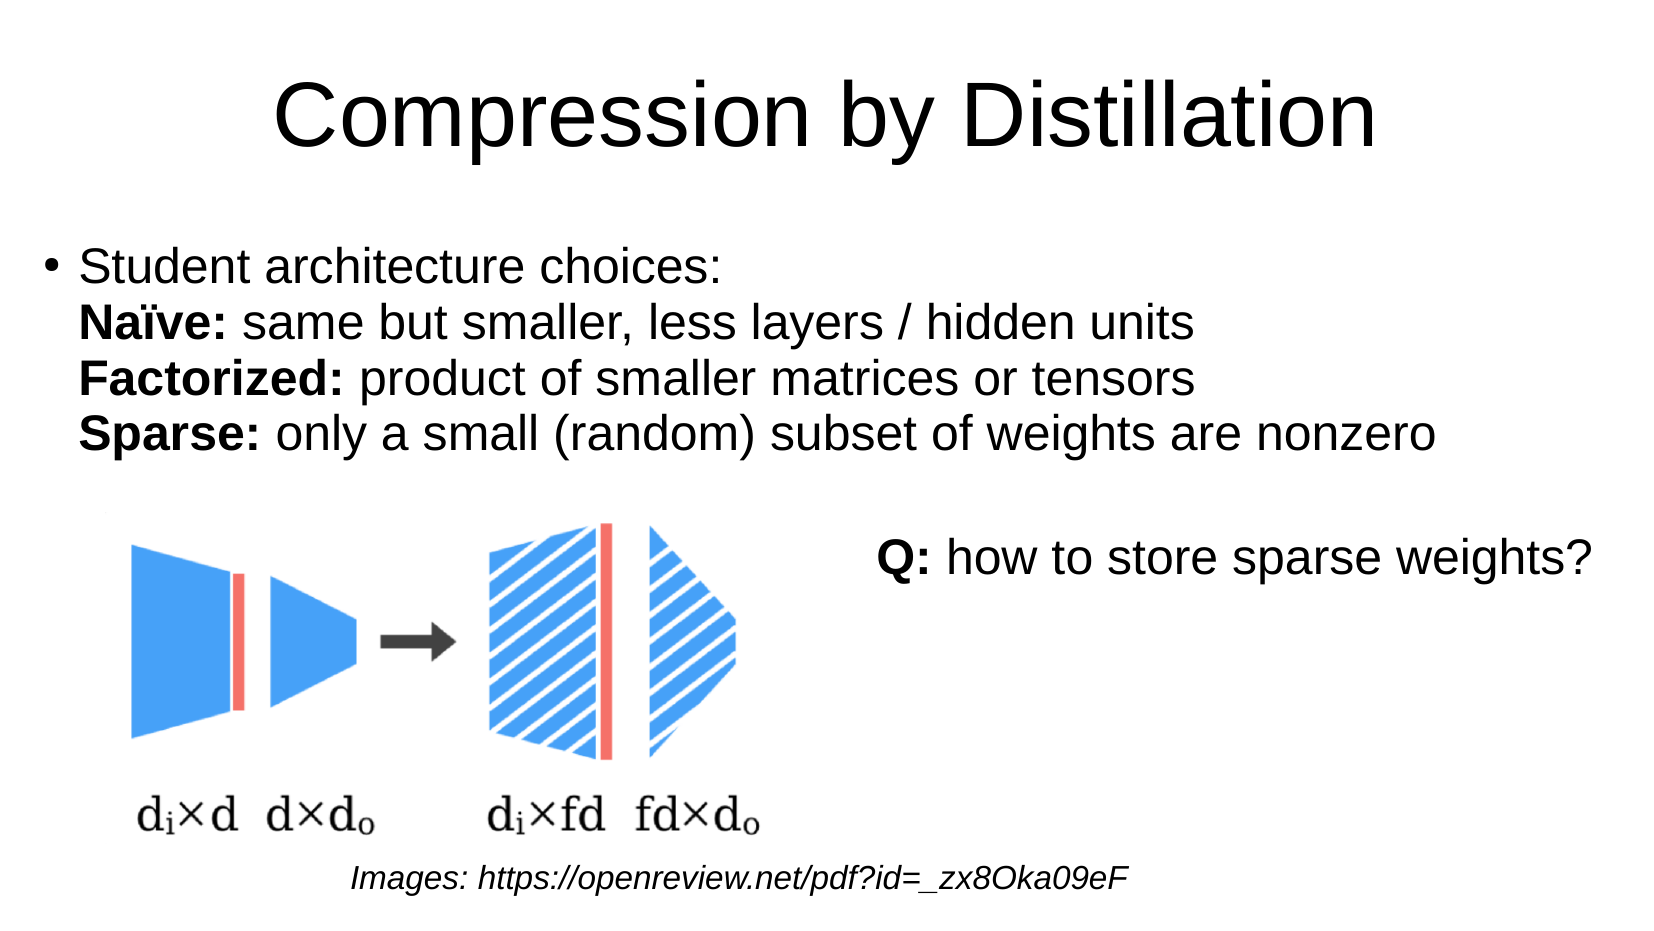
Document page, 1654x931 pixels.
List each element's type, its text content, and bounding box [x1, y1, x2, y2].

text_box Images: https://openreview.net/pdf?id=_zx8Oka09eF [98, 852, 1381, 924]
text_box Student architecture choices: Naïve: same but smaller, less layers / hidden units Factorized: product of smaller matrices or tensors Sparse: only a small (random) subset of weights are nonzero [42, 207, 1654, 889]
title Compression by Distillation [82, 37, 1571, 193]
picture [105, 512, 766, 844]
text_box Q: how to store sparse weights? [861, 521, 1654, 649]
